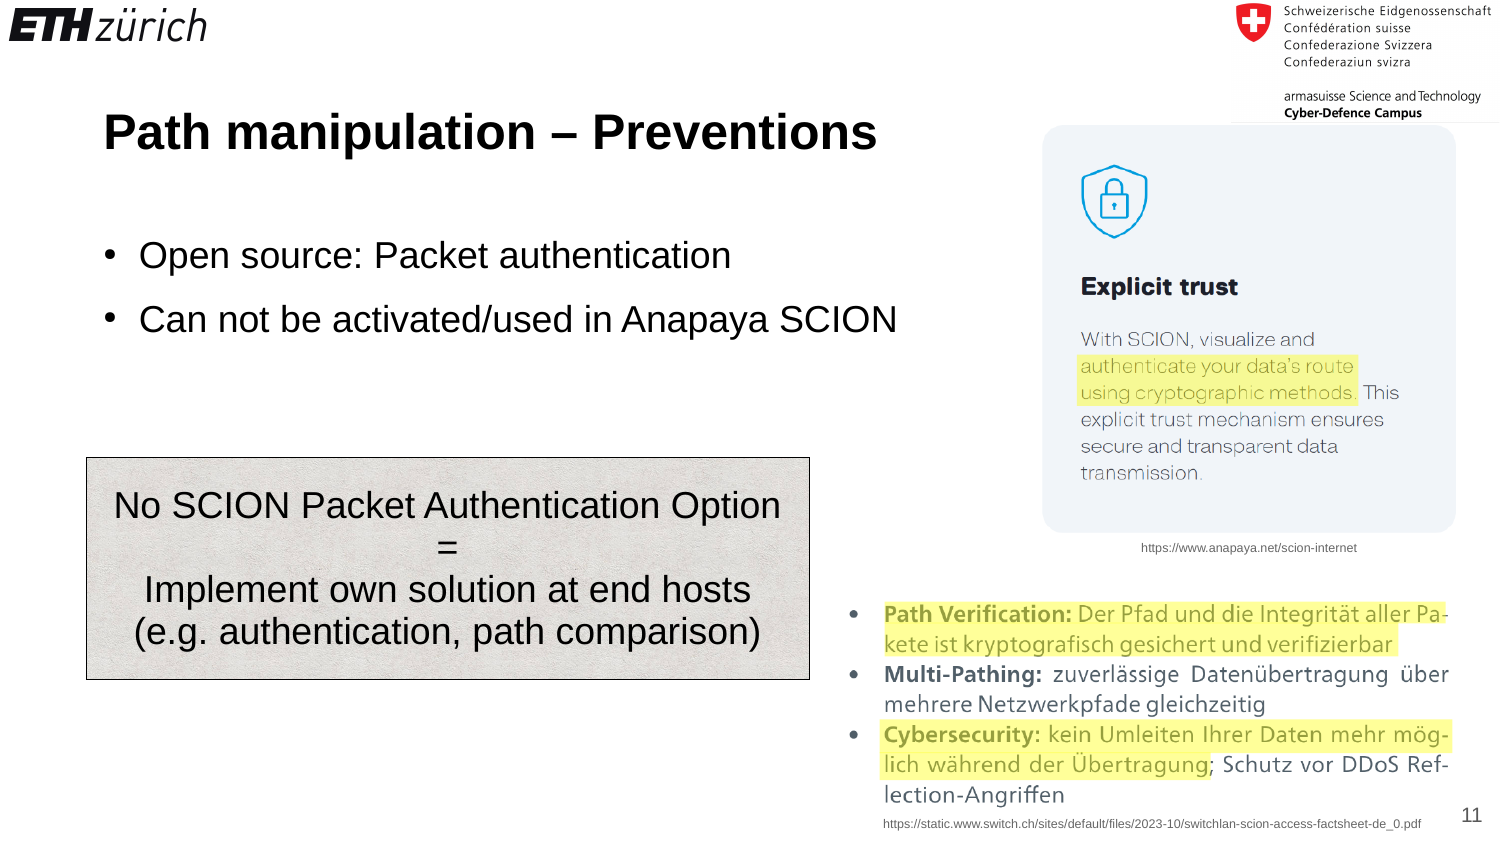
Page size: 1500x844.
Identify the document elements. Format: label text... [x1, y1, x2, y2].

picture [1039, 0, 1500, 538]
text_box https://www.anapaya.net/scion-internet [1101, 533, 1397, 591]
text_box [884, 601, 1446, 657]
text_box [879, 719, 1453, 781]
picture [8, 8, 207, 42]
text_box No SCION Packet Authentication Option = Implement own solution at end hosts (e.g. authentication, path comparison) [86, 457, 810, 680]
text_box Open source: Packet authentication Can not be activated/used in Anapaya SCION [88, 206, 1039, 414]
text_box Path manipulation – Preventions [88, 88, 1182, 178]
picture [839, 596, 1456, 812]
text_box [1076, 354, 1359, 406]
text_box https://static.www.switch.ch/sites/default/files/2023-10/switchlan-scion-access-factsheet-de_0.pdf [868, 809, 1463, 839]
